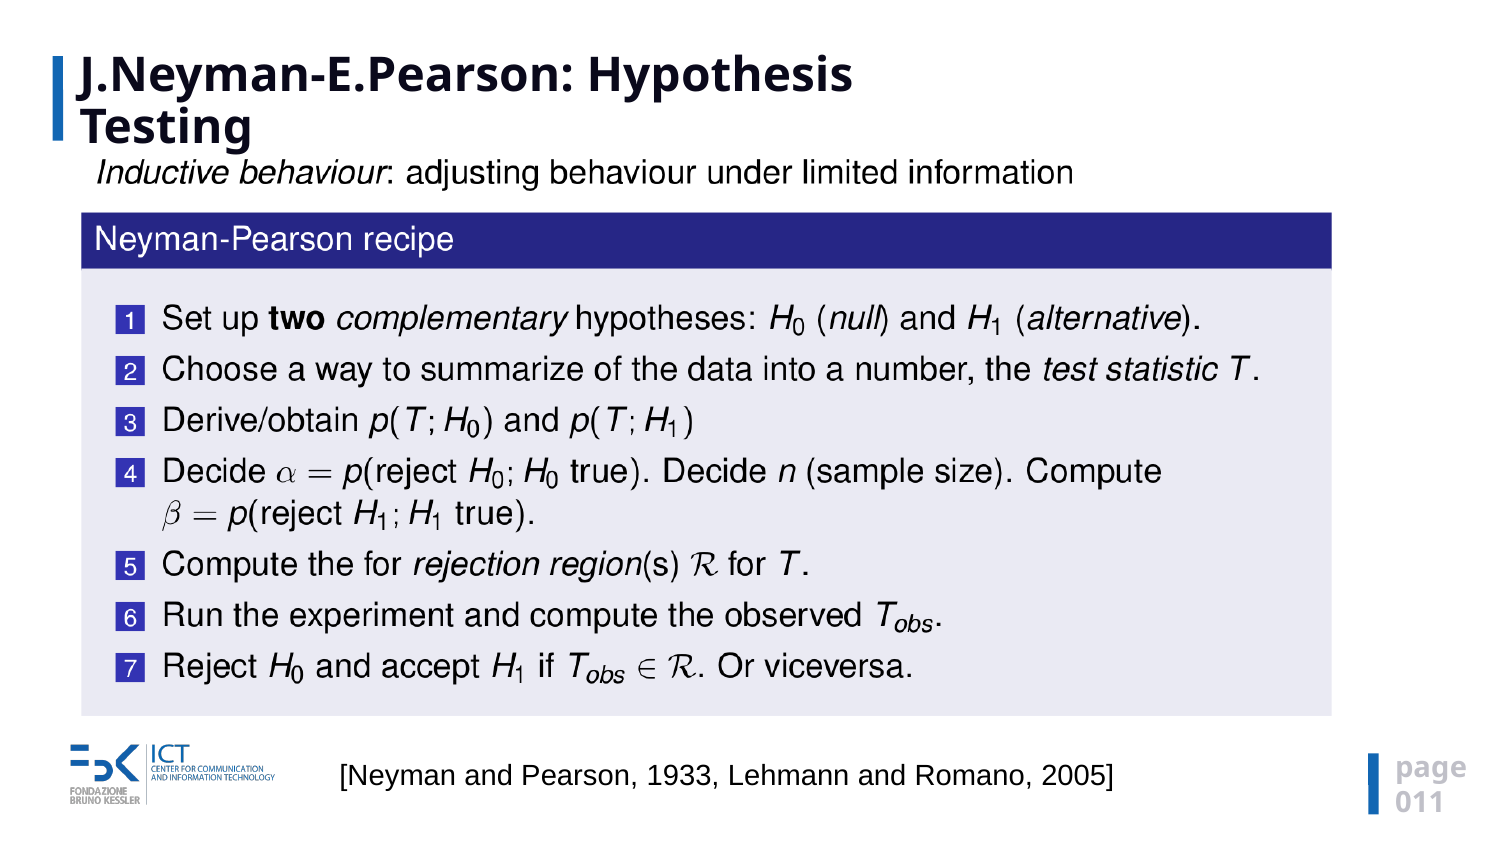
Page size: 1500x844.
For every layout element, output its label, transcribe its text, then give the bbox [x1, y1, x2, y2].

picture [57, 728, 290, 815]
text_box [Neyman and Pearson, 1933, Lehmann and Romano, 2005] [324, 741, 1263, 797]
title J.Neyman-E.Pearson: Hypothesis Testing [71, 46, 993, 157]
slide_number page 0<number> [1387, 744, 1500, 823]
picture [78, 156, 1333, 717]
